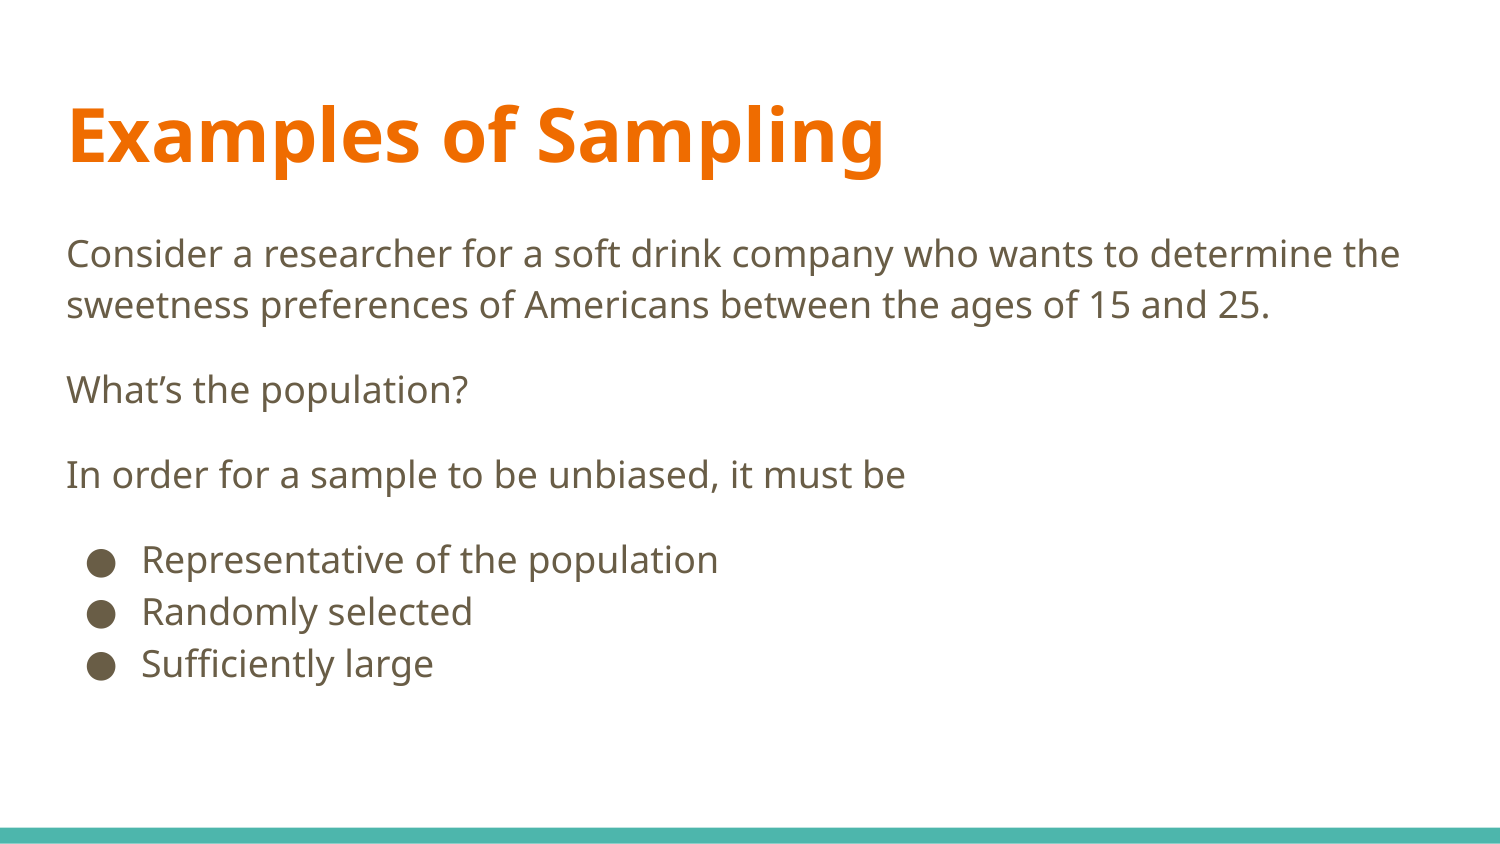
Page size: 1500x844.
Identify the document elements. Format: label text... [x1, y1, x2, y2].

title Examples of Sampling [51, 72, 1449, 189]
list Consider a researcher for a soft drink company who wants to determine the sweetness preferences of Americans between the ages of 15 and 25. What’s the population? In order for a sample to be unbiased, it must be Representative of the population Randomly selected Sufficiently large [51, 207, 1449, 750]
